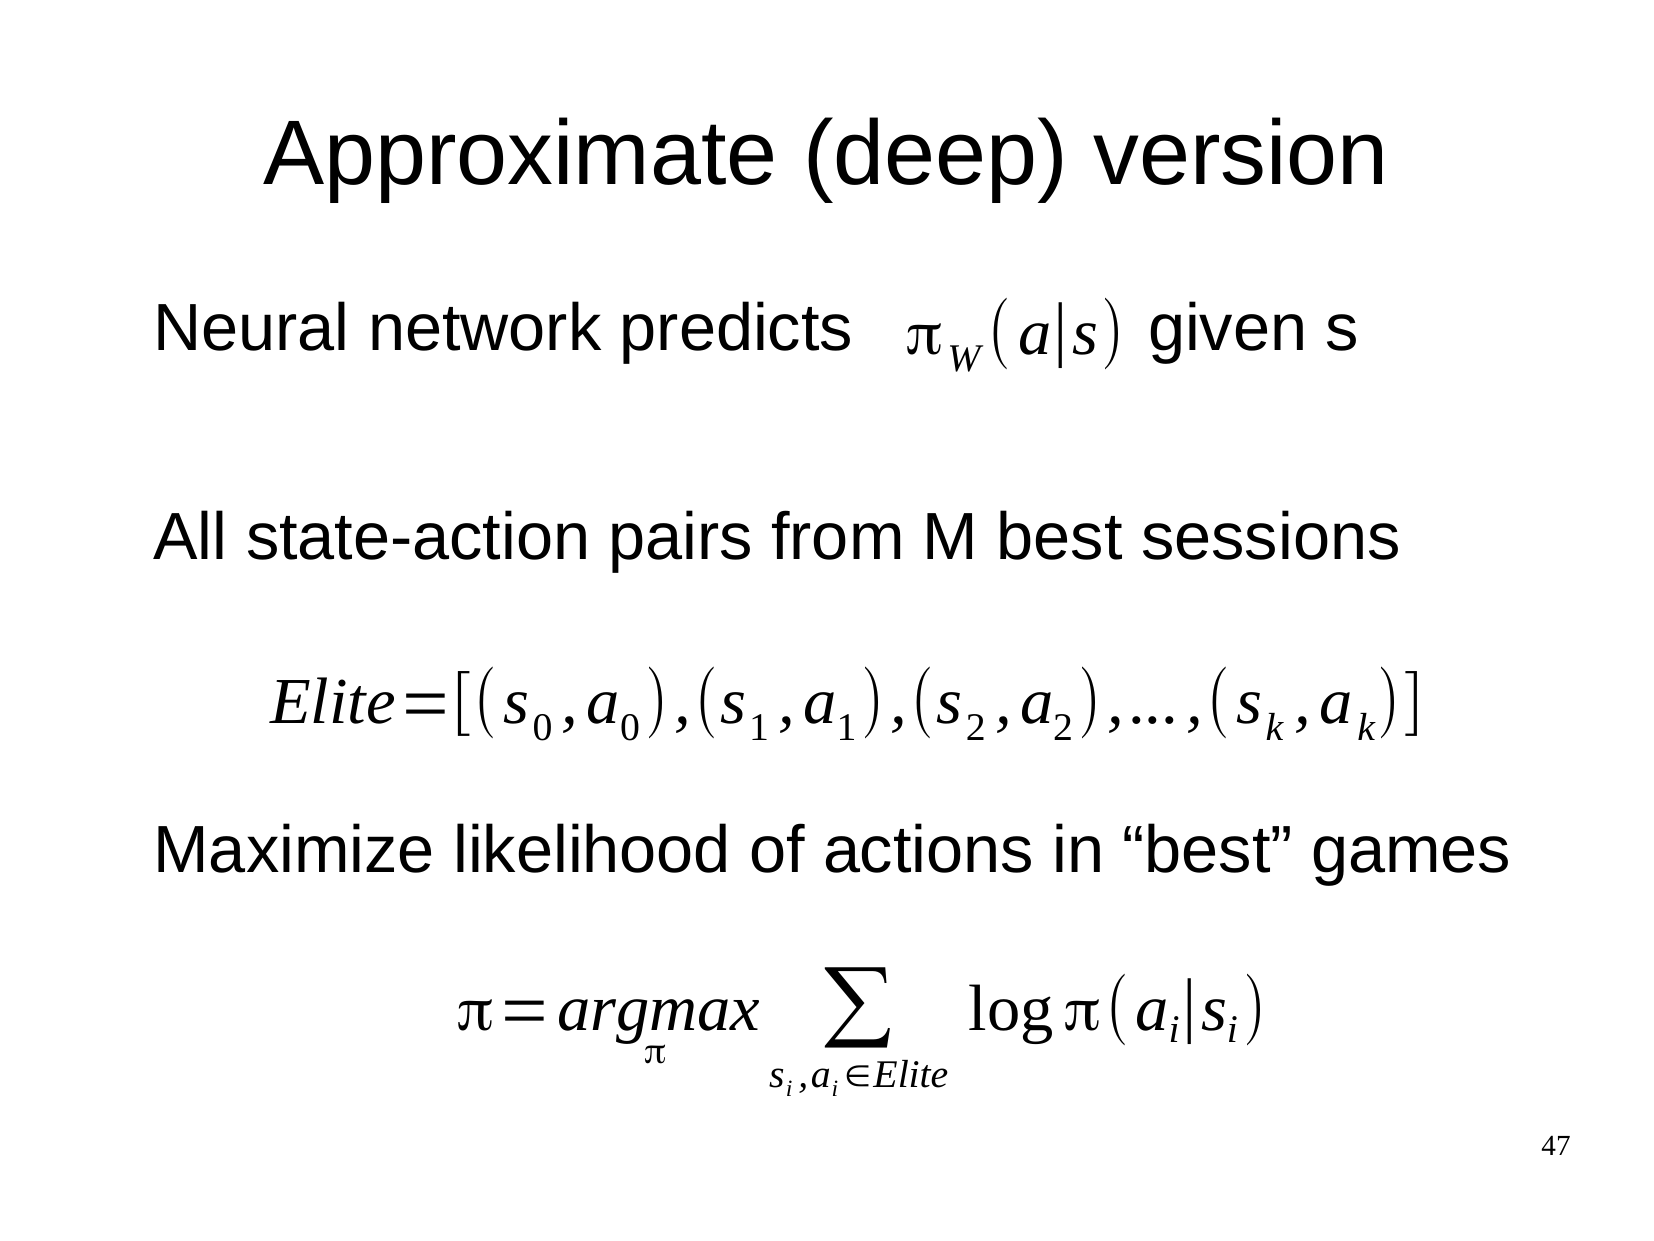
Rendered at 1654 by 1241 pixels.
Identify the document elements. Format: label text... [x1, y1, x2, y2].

chart [889, 293, 1139, 379]
chart [440, 961, 1282, 1102]
title Approximate (deep) version [82, 49, 1571, 257]
list Neural network predicts given s All state-action pairs from M best sessions Maximize likelihood of actions in “best” games [82, 290, 1571, 1010]
chart [249, 662, 1439, 747]
